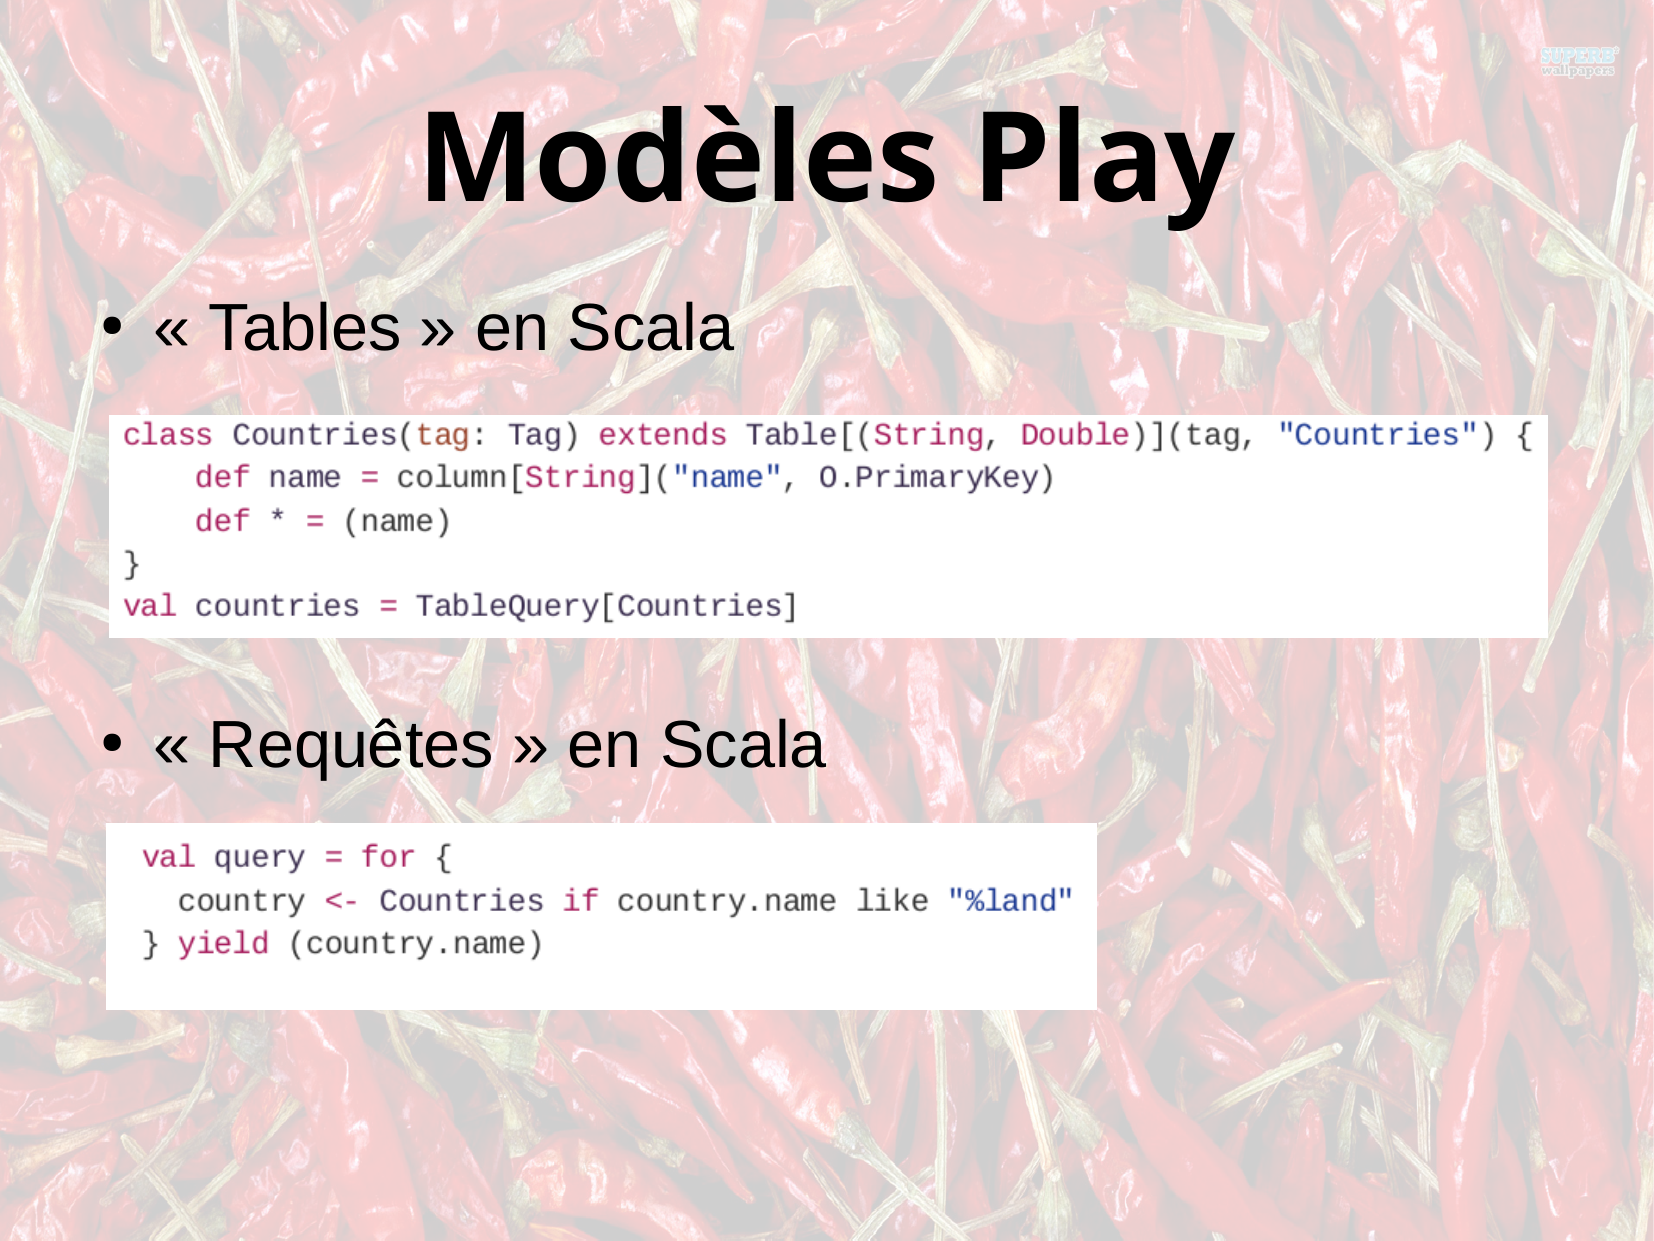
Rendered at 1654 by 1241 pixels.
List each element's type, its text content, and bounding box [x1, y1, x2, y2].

list « Tables » en Scala « Requêtes » en Scala [82, 290, 1571, 1010]
title Modèles Play [82, 49, 1571, 257]
picture [0, 0, 1654, 1241]
